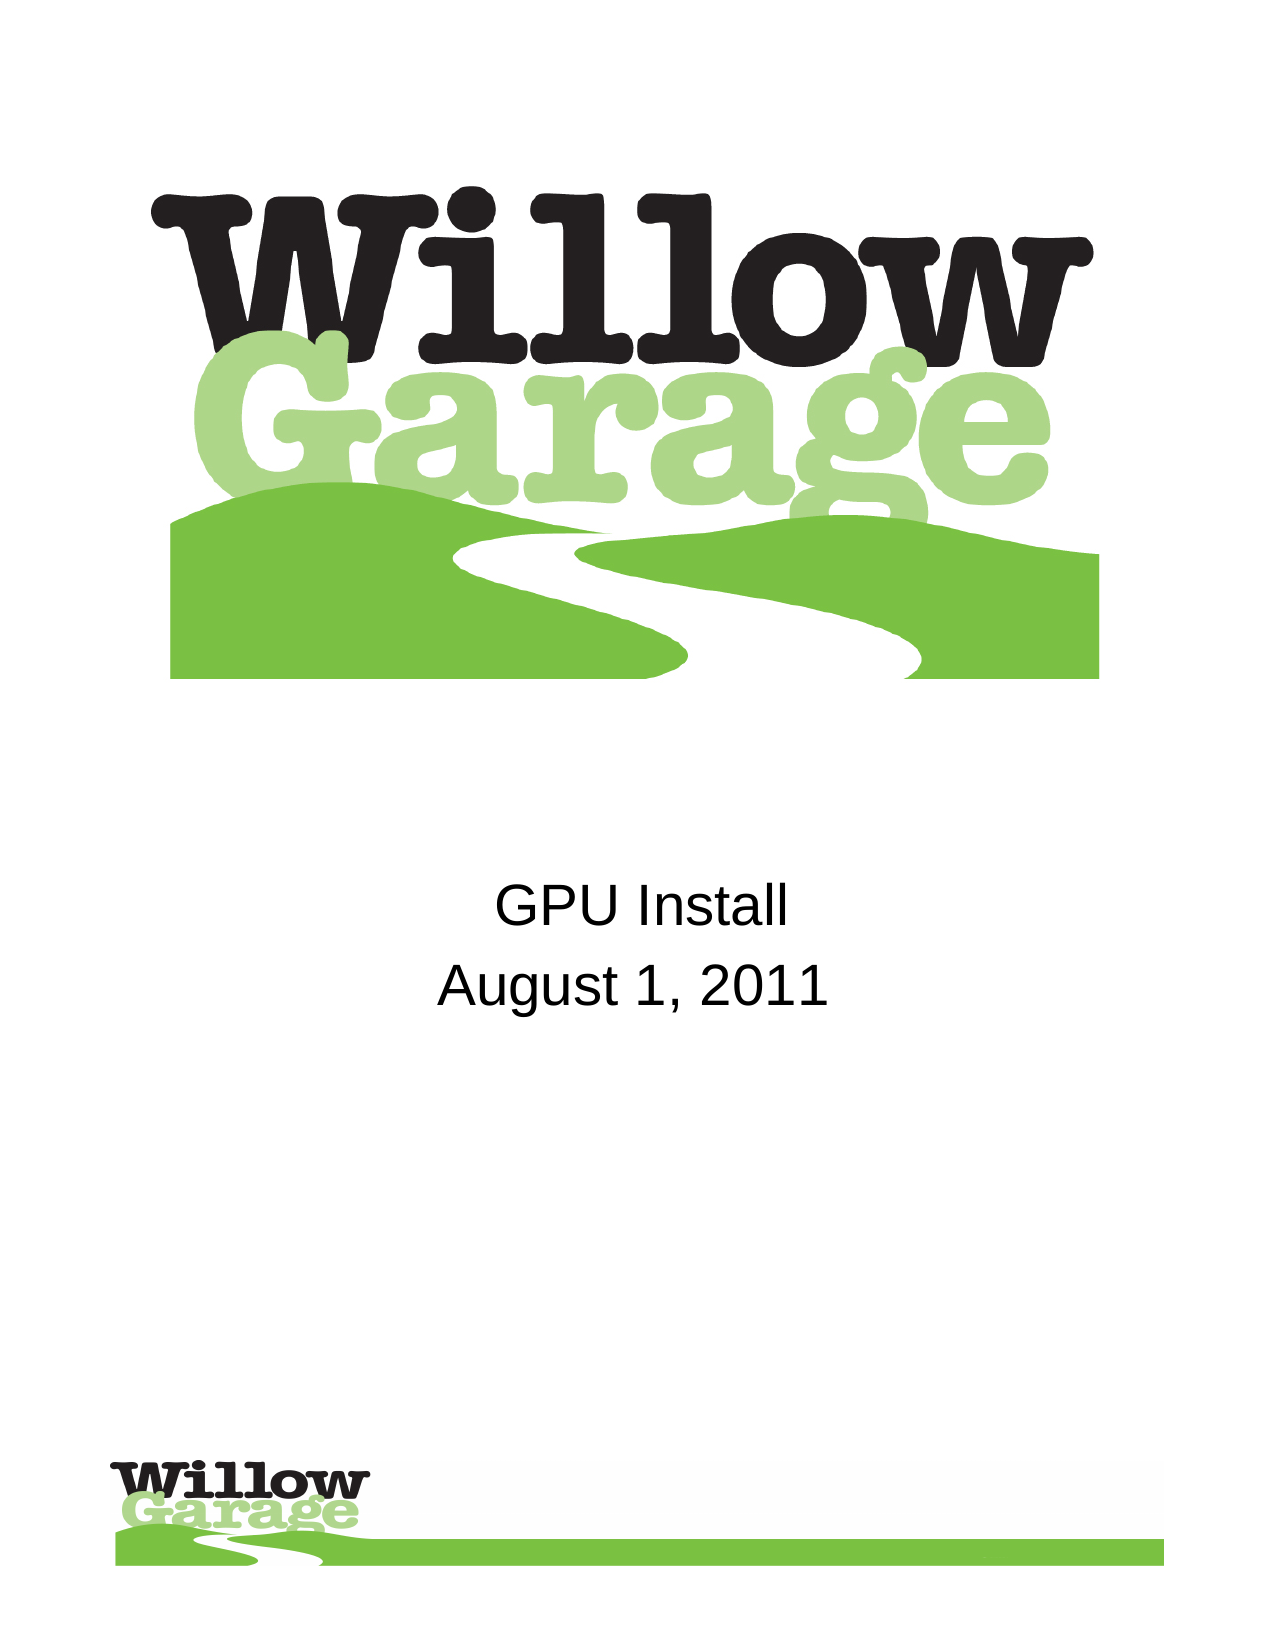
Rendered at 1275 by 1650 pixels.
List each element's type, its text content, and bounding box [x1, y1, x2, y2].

list GPU Install August 1, 2011 [70, 864, 1205, 1183]
picture [70, 71, 1205, 786]
picture [110, 1460, 1164, 1566]
